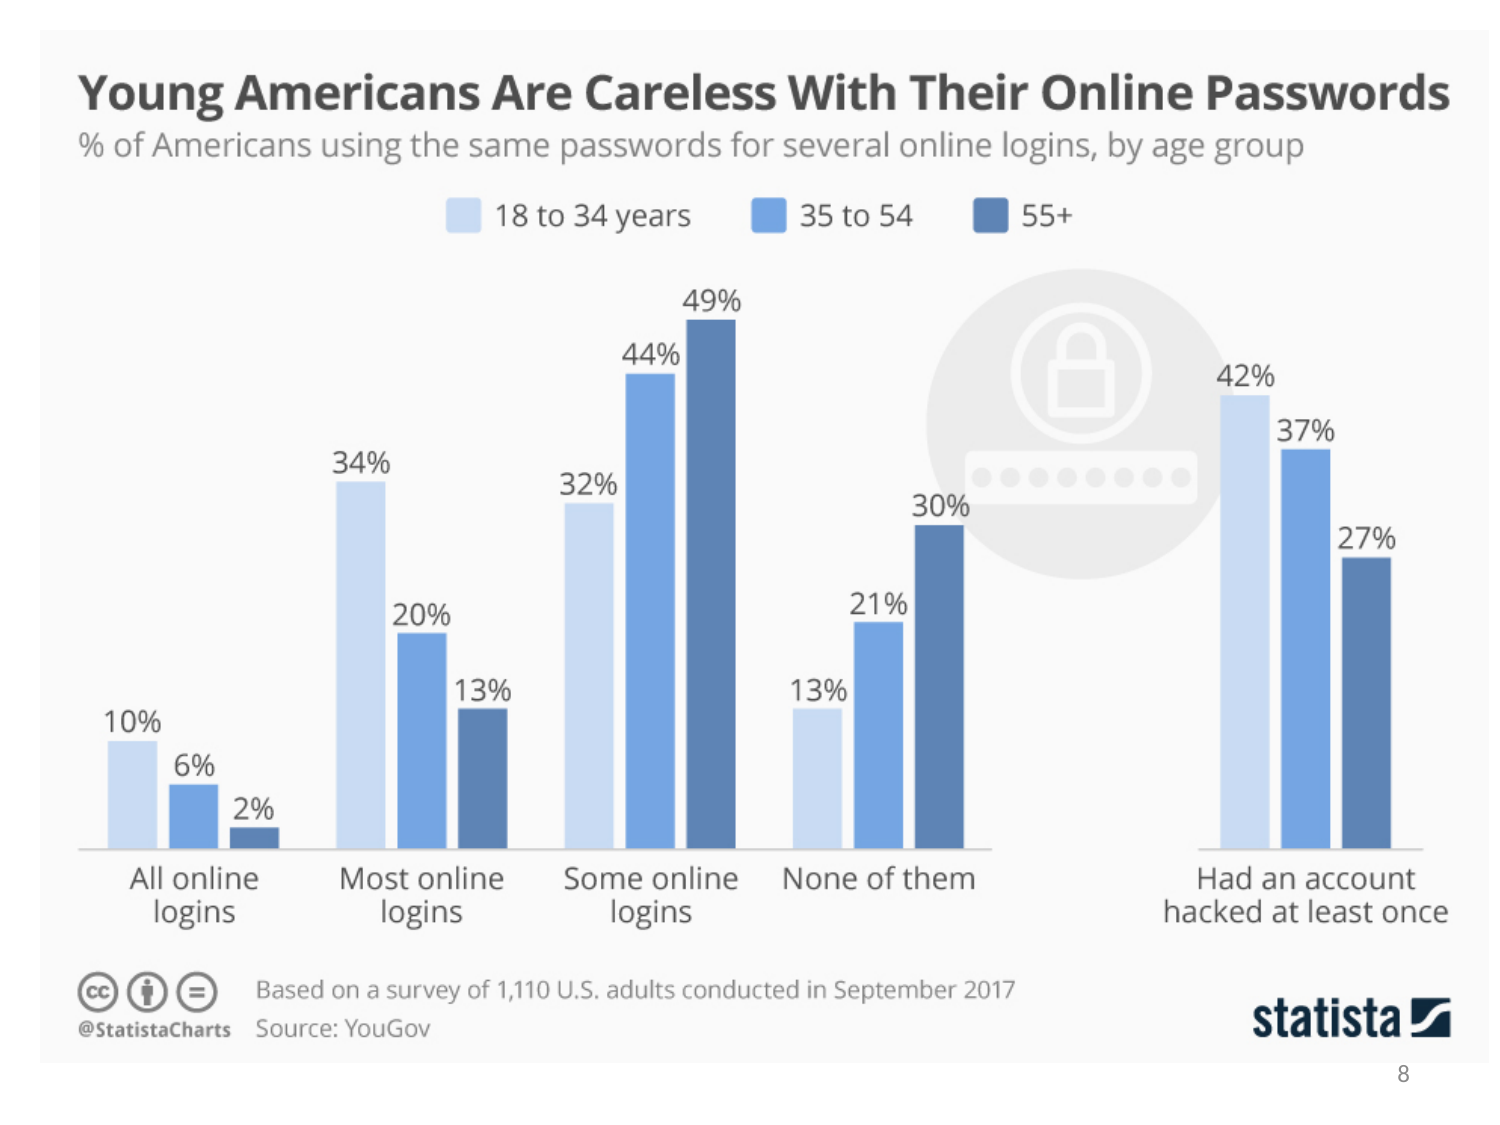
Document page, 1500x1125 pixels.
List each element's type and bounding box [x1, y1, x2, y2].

picture [40, 30, 1489, 1063]
